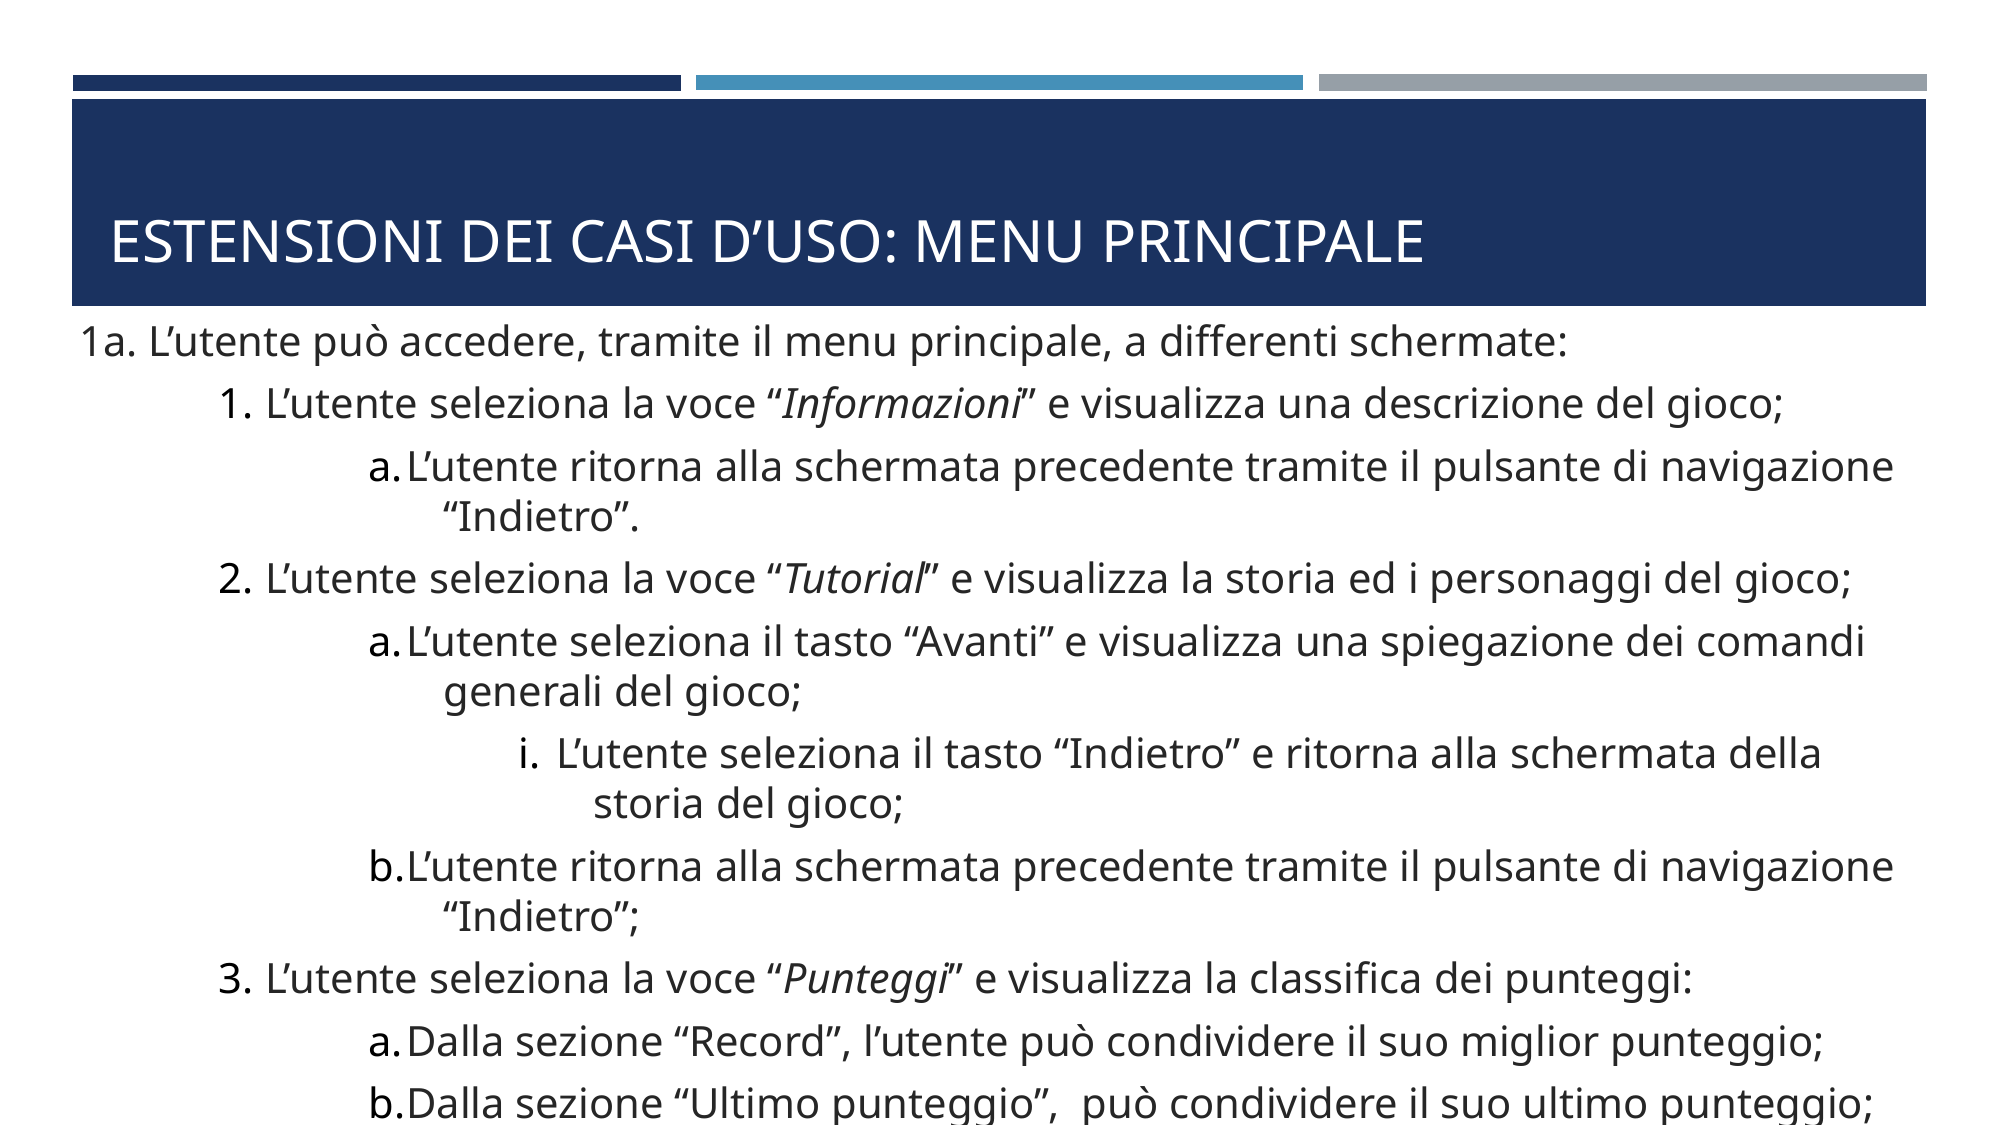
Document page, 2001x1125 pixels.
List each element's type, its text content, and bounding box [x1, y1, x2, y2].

title Estensioni dei casi d’uso: menu principale [94, 119, 1904, 282]
text_box 1a. L’utente può accedere, tramite il menu principale, a differenti schermate: L’utente seleziona la voce “Informazioni” e visualizza una descrizione del gioco; L’utente ritorna alla schermata precedente tramite il pulsante di navigazione “Indietro”. L’utente seleziona la voce “Tutorial” e visualizza la storia ed i personaggi del gioco; L’utente seleziona il tasto “Avanti” e visualizza una spiegazione dei comandi generali del gioco; L’utente seleziona il tasto “Indietro” e ritorna alla schermata della storia del gioco; L’utente ritorna alla schermata precedente tramite il pulsante di navigazione “Indietro”; L’utente seleziona la voce “Punteggi” e visualizza la classifica dei punteggi: Dalla sezione “Record”, l’utente può condividere il suo miglior punteggio; Dalla sezione “Ultimo punteggio”, può condividere il suo ultimo punteggio; L’utente ritorna alla schermata precedente tramite il pulsante di navigazione “Indietro”; [53, 306, 1945, 1125]
